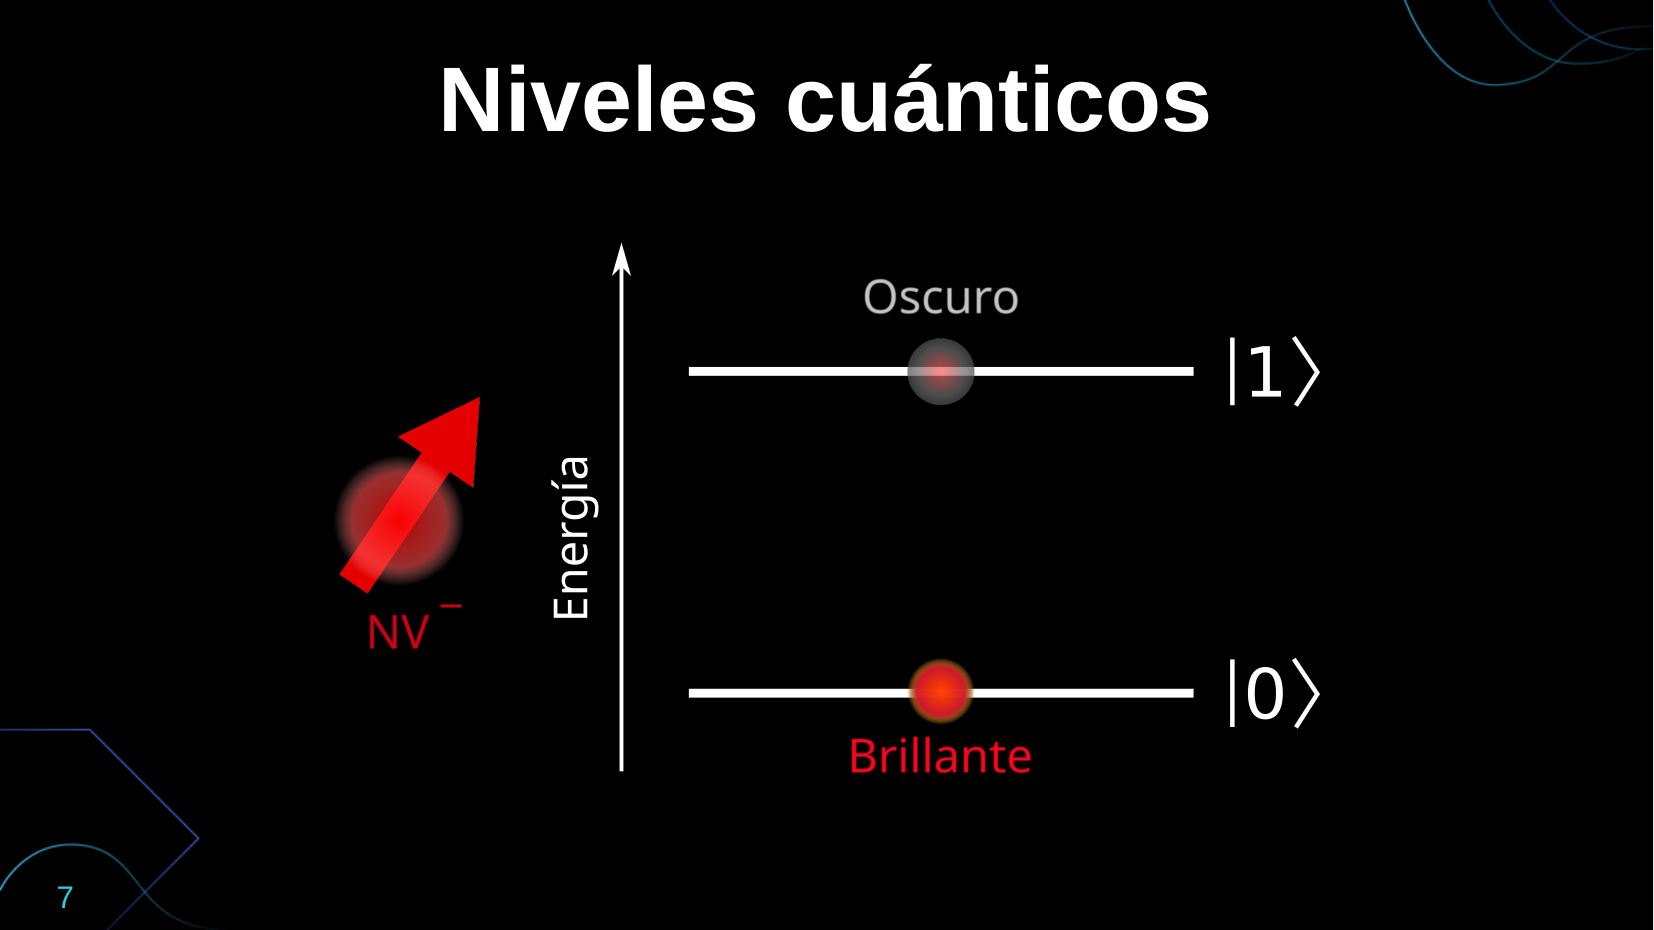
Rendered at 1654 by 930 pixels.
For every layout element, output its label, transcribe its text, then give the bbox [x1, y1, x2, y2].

picture [0, 0, 1654, 930]
text_box <number> [42, 873, 215, 930]
text_box Niveles cuánticos [424, 40, 1229, 159]
